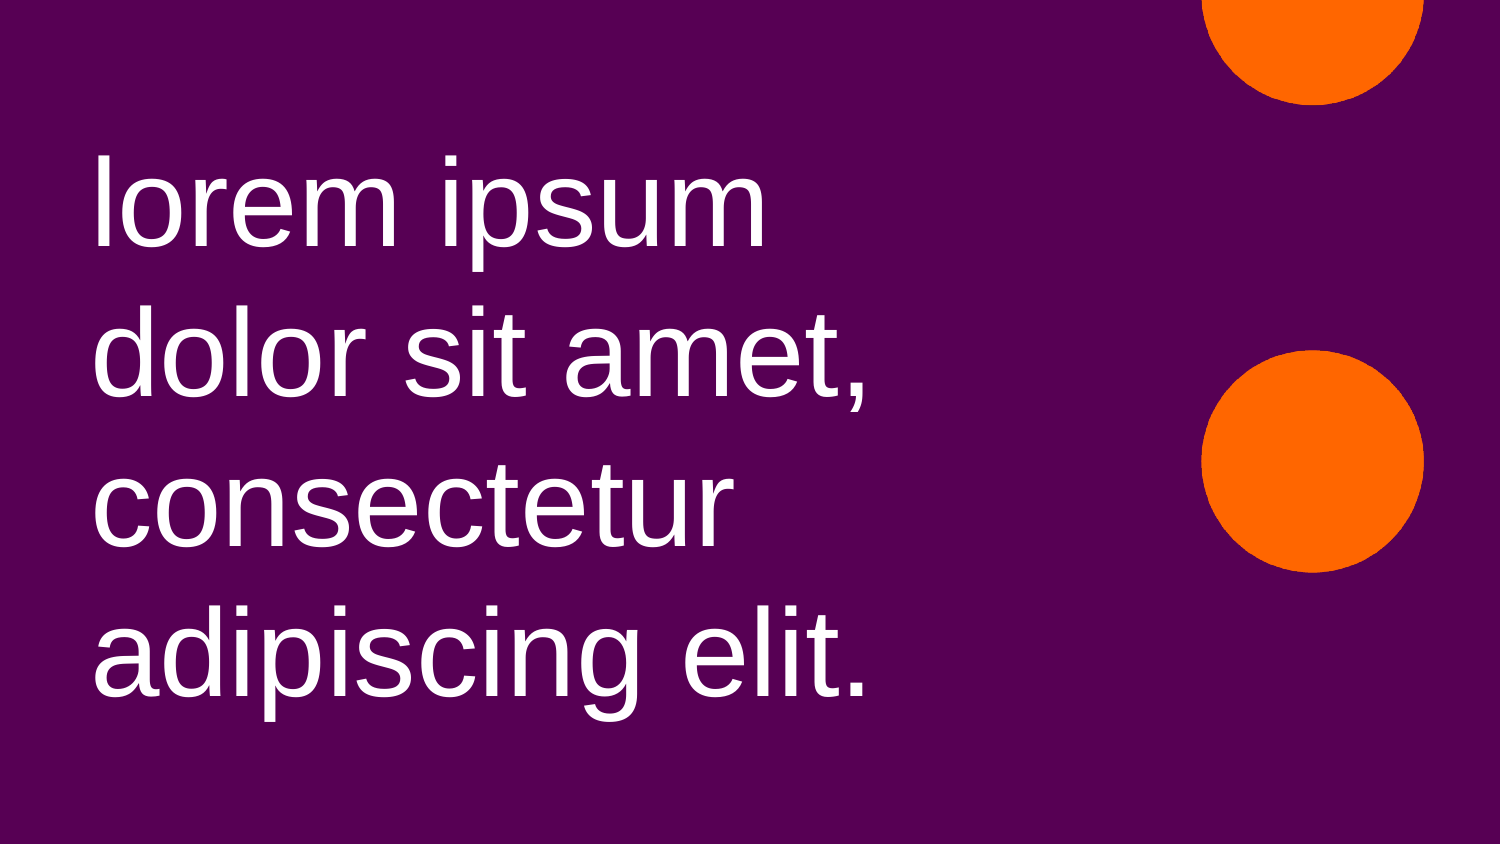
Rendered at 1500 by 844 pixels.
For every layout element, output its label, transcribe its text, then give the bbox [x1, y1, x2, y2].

title lorem ipsum dolor sit amet, consectetur adipiscing elit. [75, 0, 1159, 844]
picture [1196, 0, 1427, 577]
